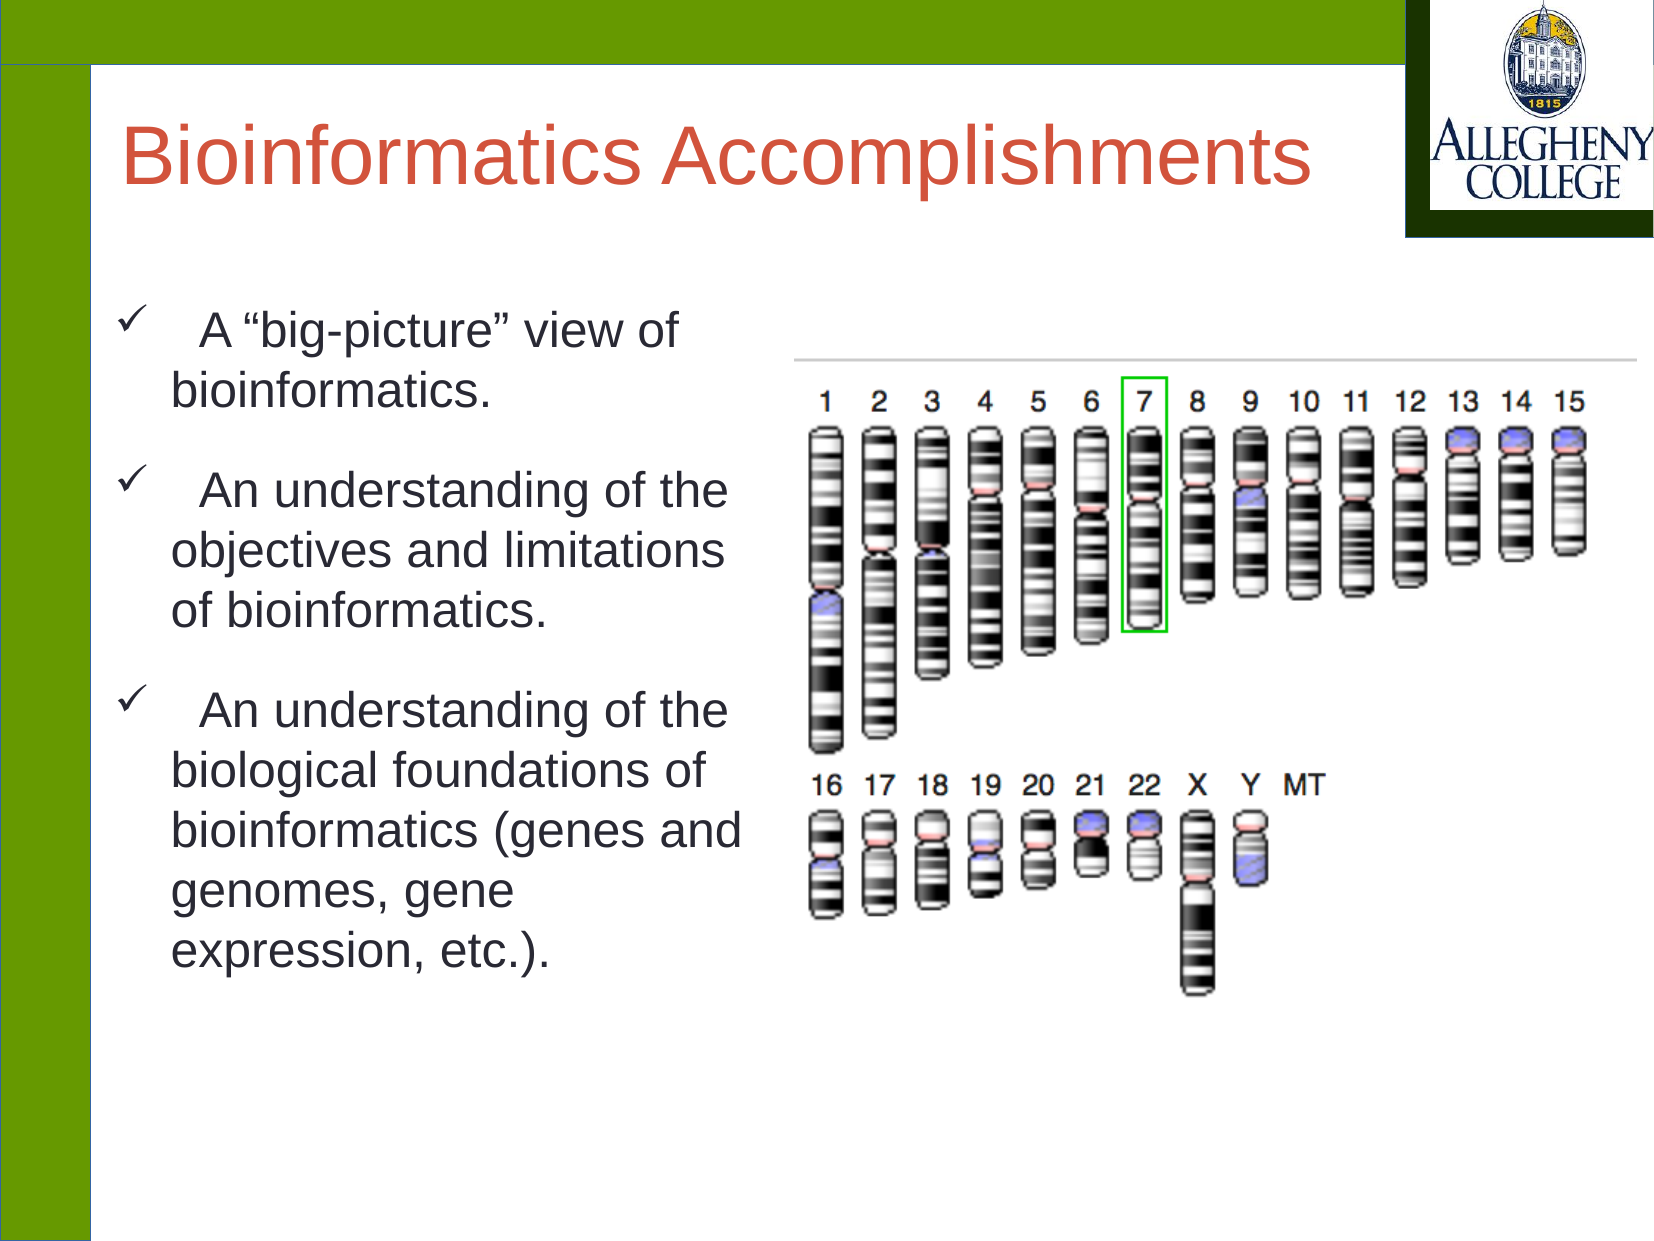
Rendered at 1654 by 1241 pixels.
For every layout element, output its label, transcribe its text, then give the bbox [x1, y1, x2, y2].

text_box Bioinformatics Accomplishments [105, 69, 1456, 233]
text_box [0, 0, 1430, 1241]
text_box A “big-picture” view of bioinformatics. An understanding of the objectives and limitations of bioinformatics. An understanding of the biological foundations of bioinformatics (genes and genomes, gene expression, etc.). [99, 244, 780, 1180]
picture [794, 344, 1637, 1006]
picture [1430, 0, 1654, 210]
text_box [1405, 210, 1654, 238]
